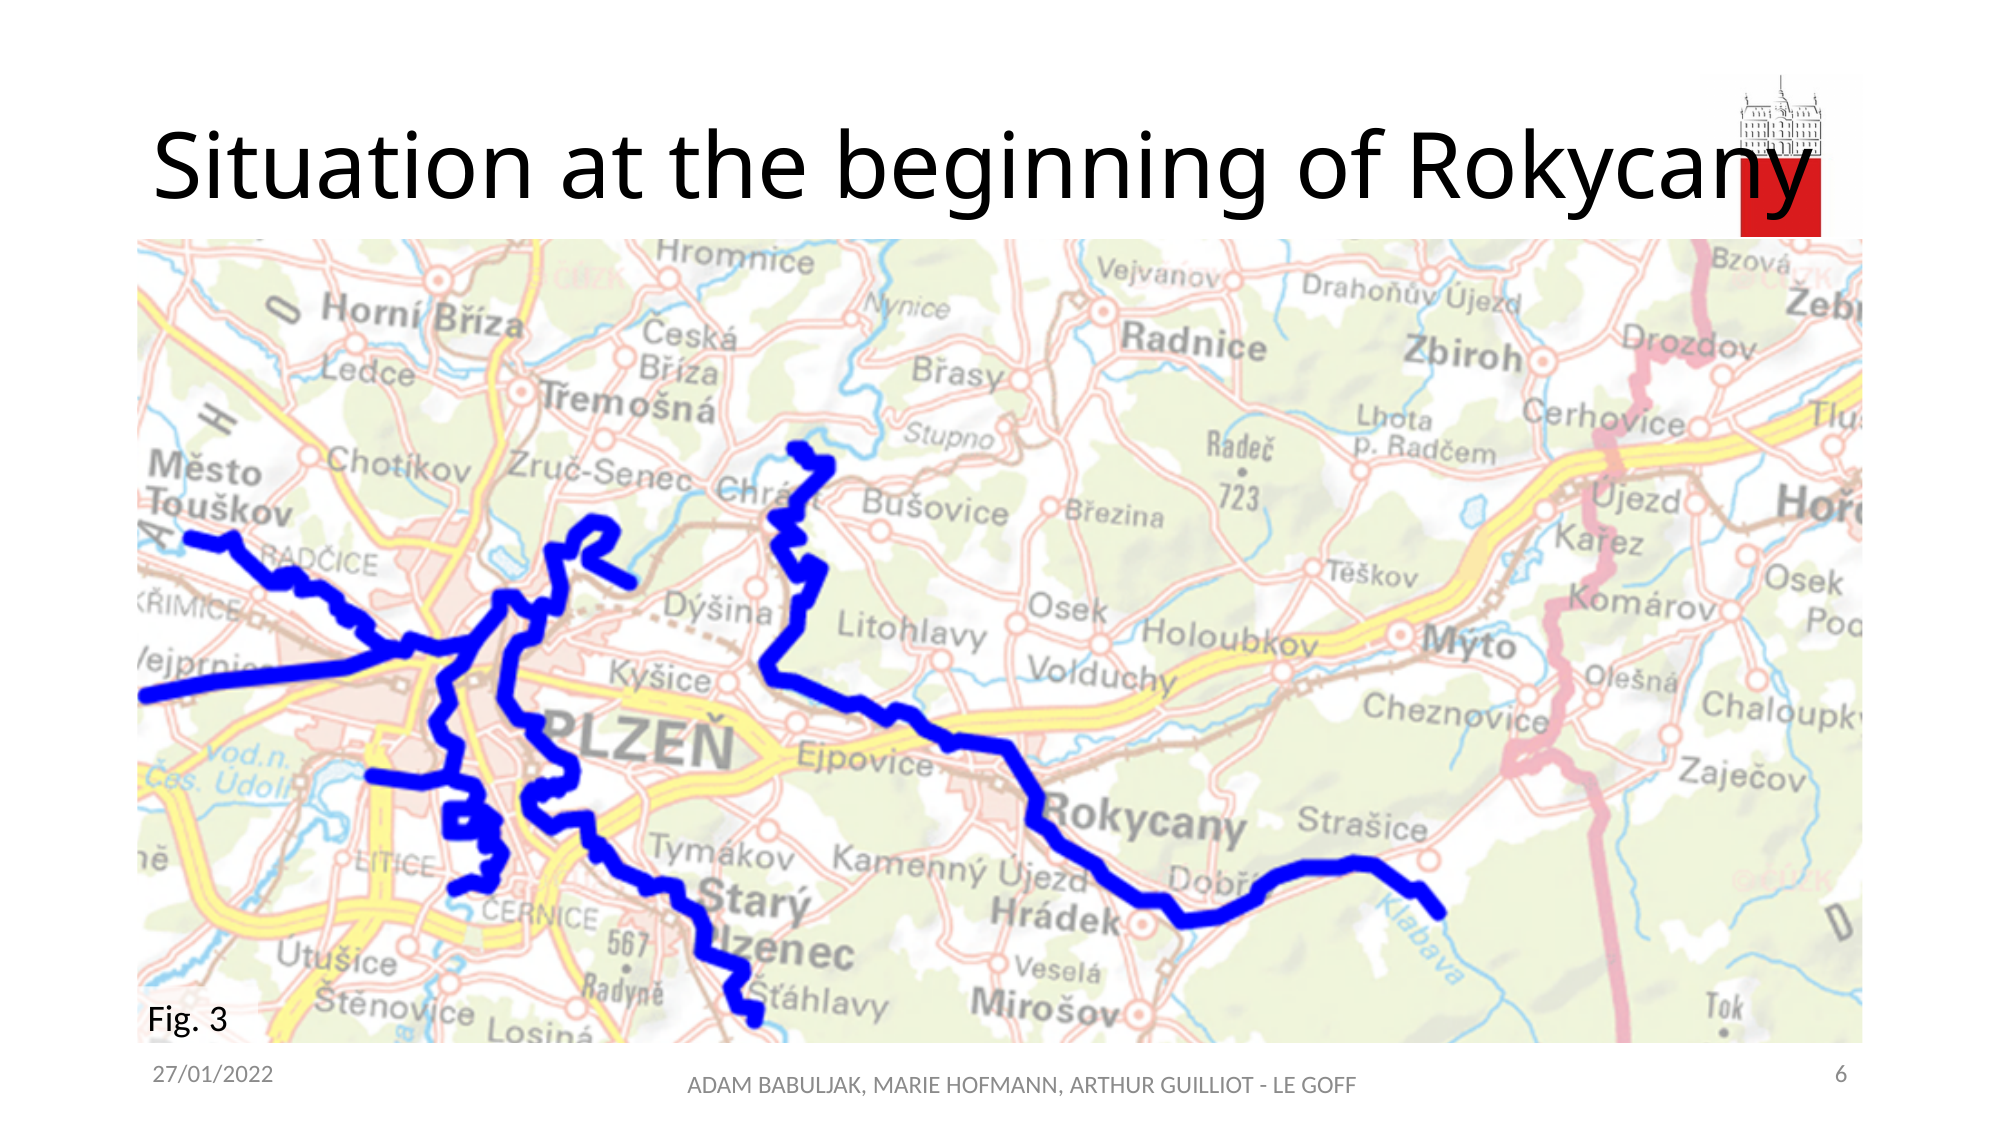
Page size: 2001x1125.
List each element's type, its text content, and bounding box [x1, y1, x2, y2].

slide_number 2 [1412, 1043, 1863, 1103]
footer ADAM BABULJAK, MARIE HOFMANN, ARTHUR GUILLIOT - LE GOFF [662, 1043, 1383, 1125]
text_box Fig. 3 [132, 986, 259, 1047]
picture [137, 239, 1863, 1043]
title Situation at the beginning of Rokycany [137, 59, 1863, 239]
slide_number 27/01/2022 [137, 1043, 588, 1103]
